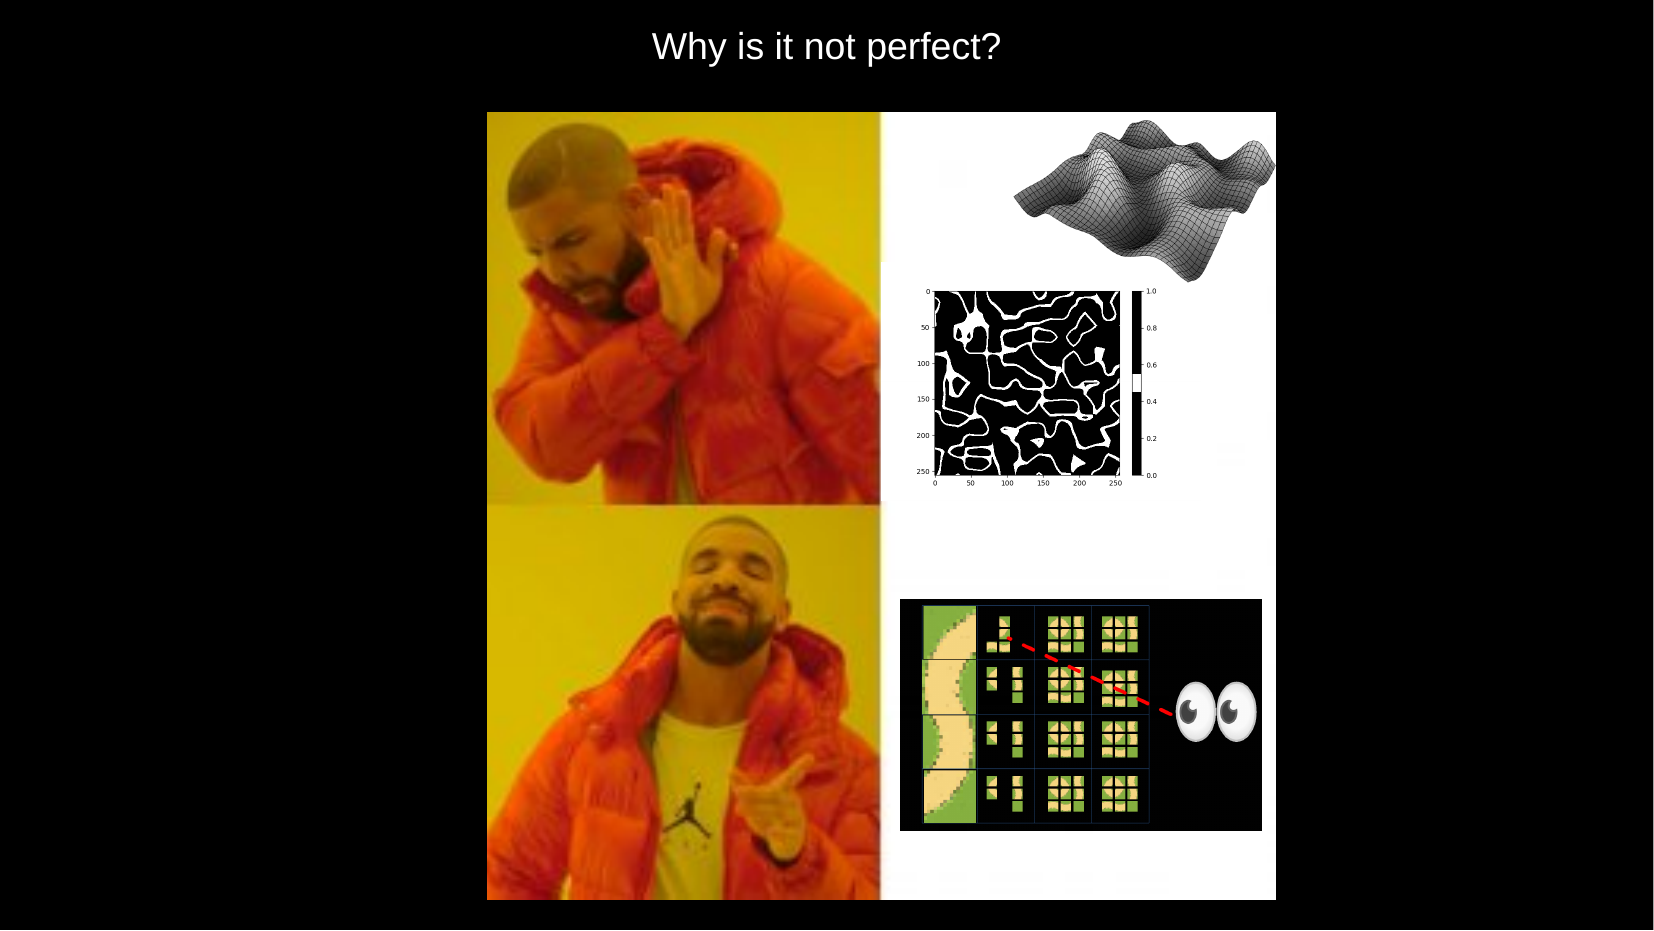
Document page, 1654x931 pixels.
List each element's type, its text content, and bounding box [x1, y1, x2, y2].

text_box Why is it not perfect? [0, 18, 1654, 76]
picture [487, 86, 1351, 901]
